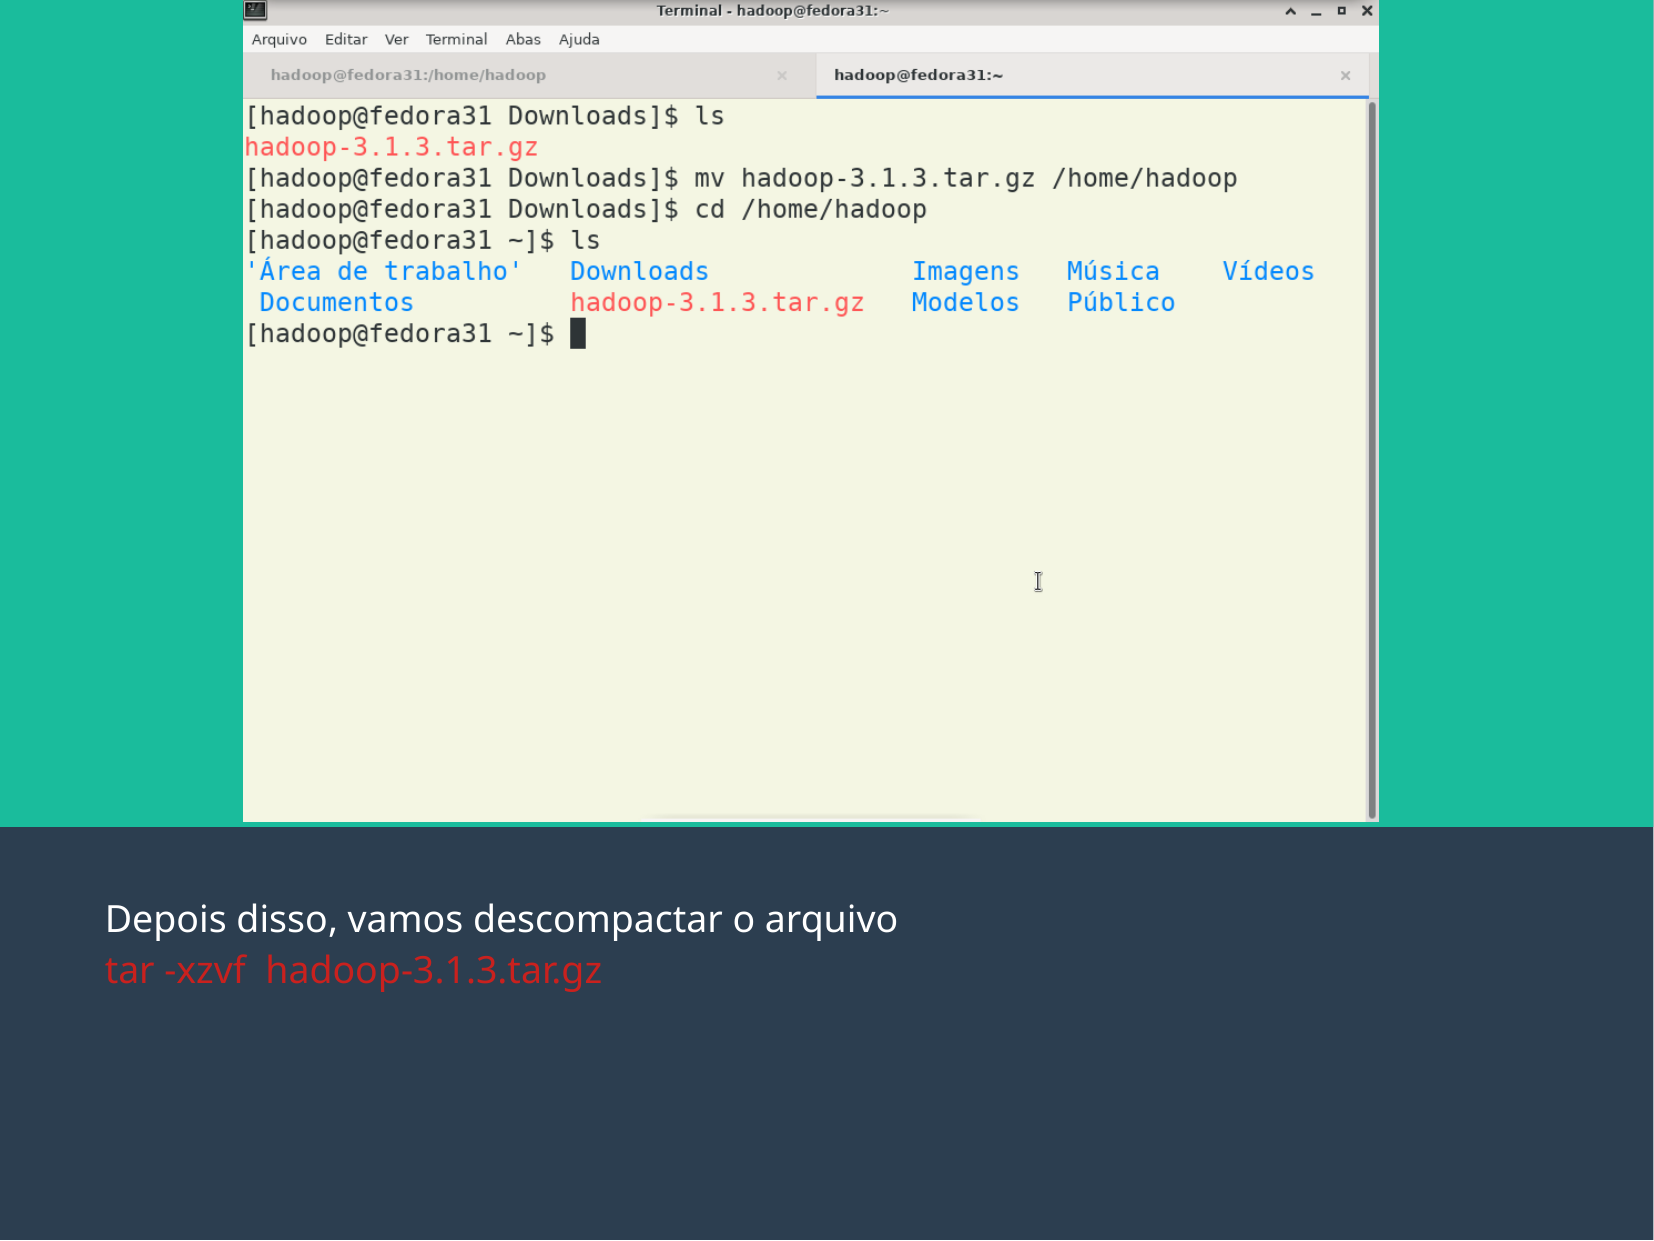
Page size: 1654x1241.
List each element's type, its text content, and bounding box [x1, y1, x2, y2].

picture [243, 0, 1379, 822]
text_box Depois disso, vamos descompactar o arquivo tar -xzvf hadoop-3.1.3.tar.gz [90, 885, 1531, 987]
